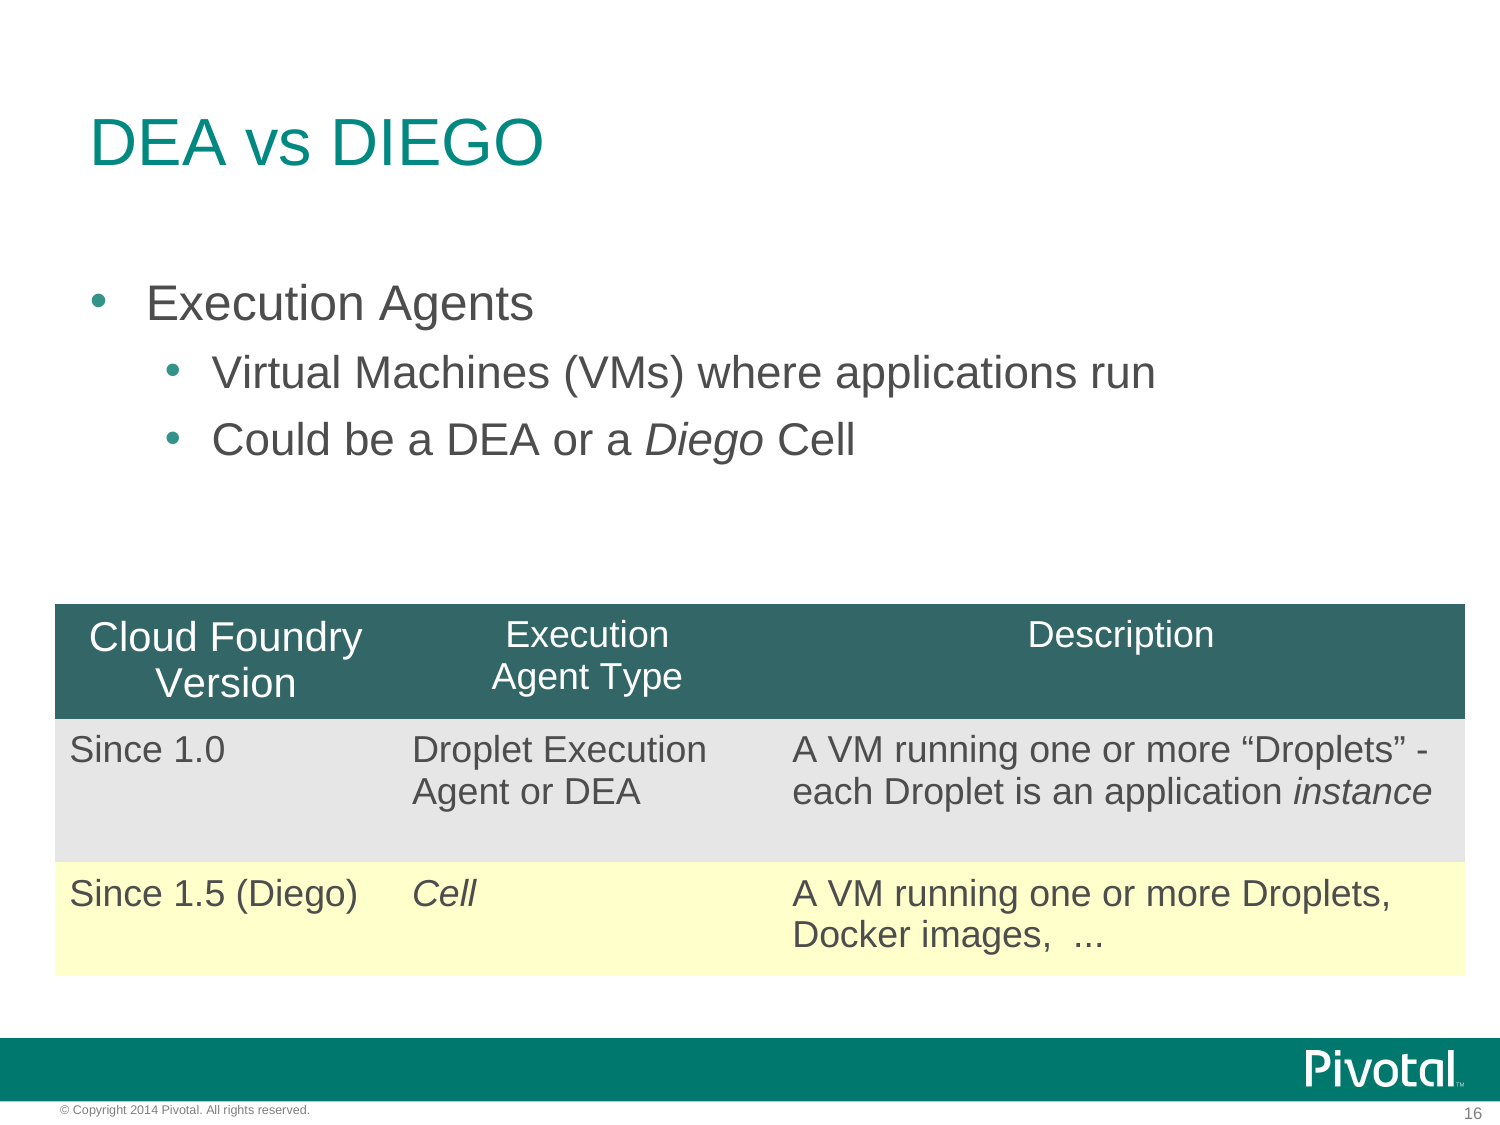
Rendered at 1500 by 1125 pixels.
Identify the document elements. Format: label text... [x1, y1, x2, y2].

table_cell Droplet Execution Agent or DEA [397, 719, 778, 862]
table_header Description [778, 604, 1465, 719]
table_header Cloud Foundry Version [55, 604, 397, 719]
table_cell Since 1.0 [55, 719, 397, 862]
table_cell A VM running one or more “Droplets” - each Droplet is an application instance [778, 719, 1465, 862]
picture [1306, 1050, 1464, 1087]
table_cell Cell [397, 862, 778, 976]
table_header Execution Agent Type [397, 604, 778, 719]
title DEA vs DIEGO [75, 45, 1426, 233]
list Execution Agents Virtual Machines (VMs) where applications run Could be a DEA or a Diego Cell [75, 262, 1426, 604]
table_cell Since 1.5 (Diego) [55, 862, 397, 976]
table_cell A VM running one or more Droplets, Docker images, ... [778, 862, 1465, 976]
